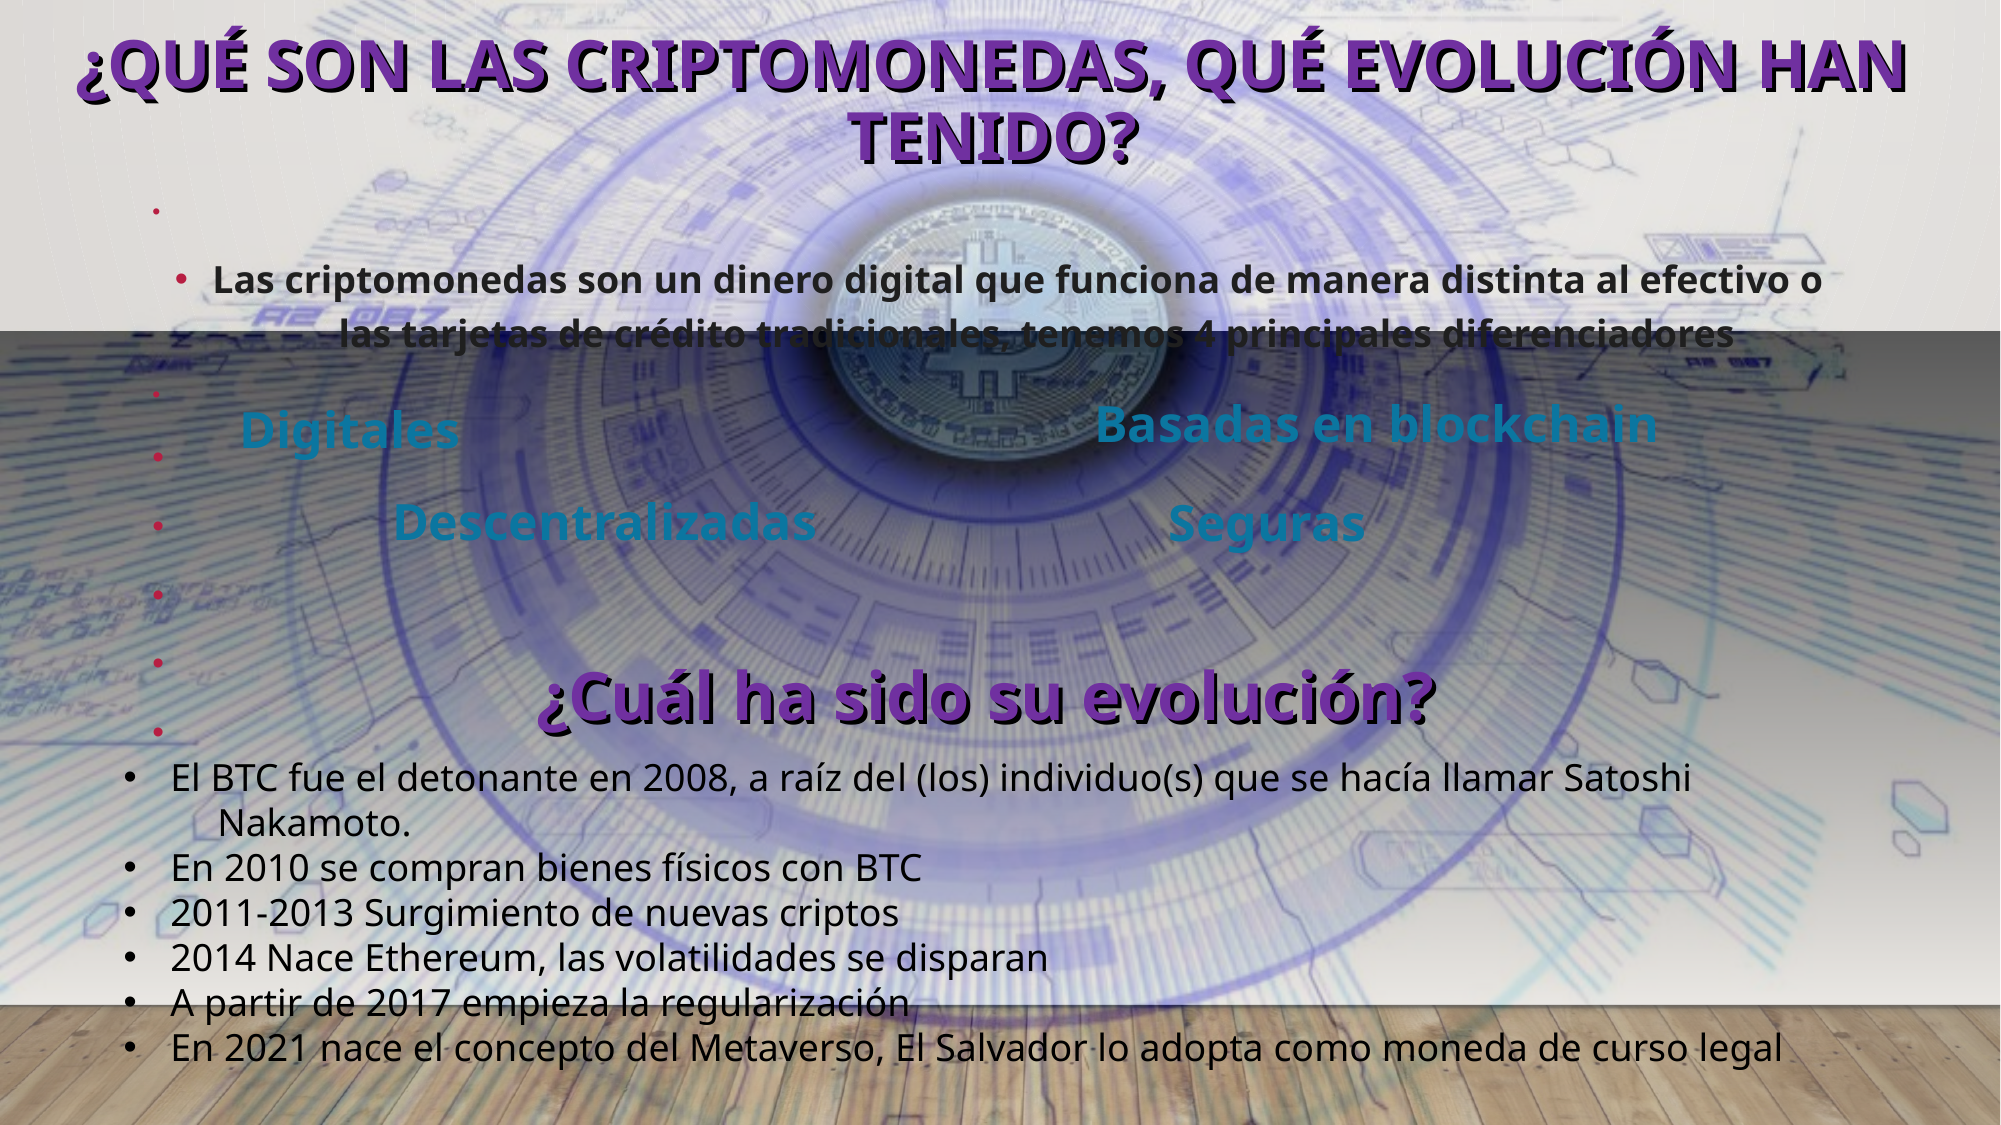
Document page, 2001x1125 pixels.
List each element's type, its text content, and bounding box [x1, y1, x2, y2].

title ¿Qué son las criptomonedas, qué evolución han tenido? [15, 23, 1970, 242]
picture [0, 0, 2000, 1125]
text_box Descentralizadas [377, 483, 832, 558]
text_box Digitales [224, 391, 475, 466]
list Las criptomonedas son un dinero digital que funciona de manera distinta al efectivo o las tarjetas de crédito tradicionales, tenemos 4 principales diferenciadores [137, 190, 1863, 580]
text_box Basadas en blockchain [909, 385, 1845, 460]
text_box Seguras [1154, 484, 1382, 559]
text_box ¿Cuál ha sido su evolución? El BTC fue el detonante en 2008, a raíz del (los) individuo(s) que se hacía llamar Satoshi Nakamoto. En 2010 se compran bienes físicos con BTC 2011-2013 Surgimiento de nuevas criptos 2014 Nace Ethereum, las volatilidades se disparan A partir de 2017 empieza la regularización En 2021 nace el concepto del Metaverso, El Salvador lo adopta como moneda de curso legal [108, 646, 1863, 1036]
